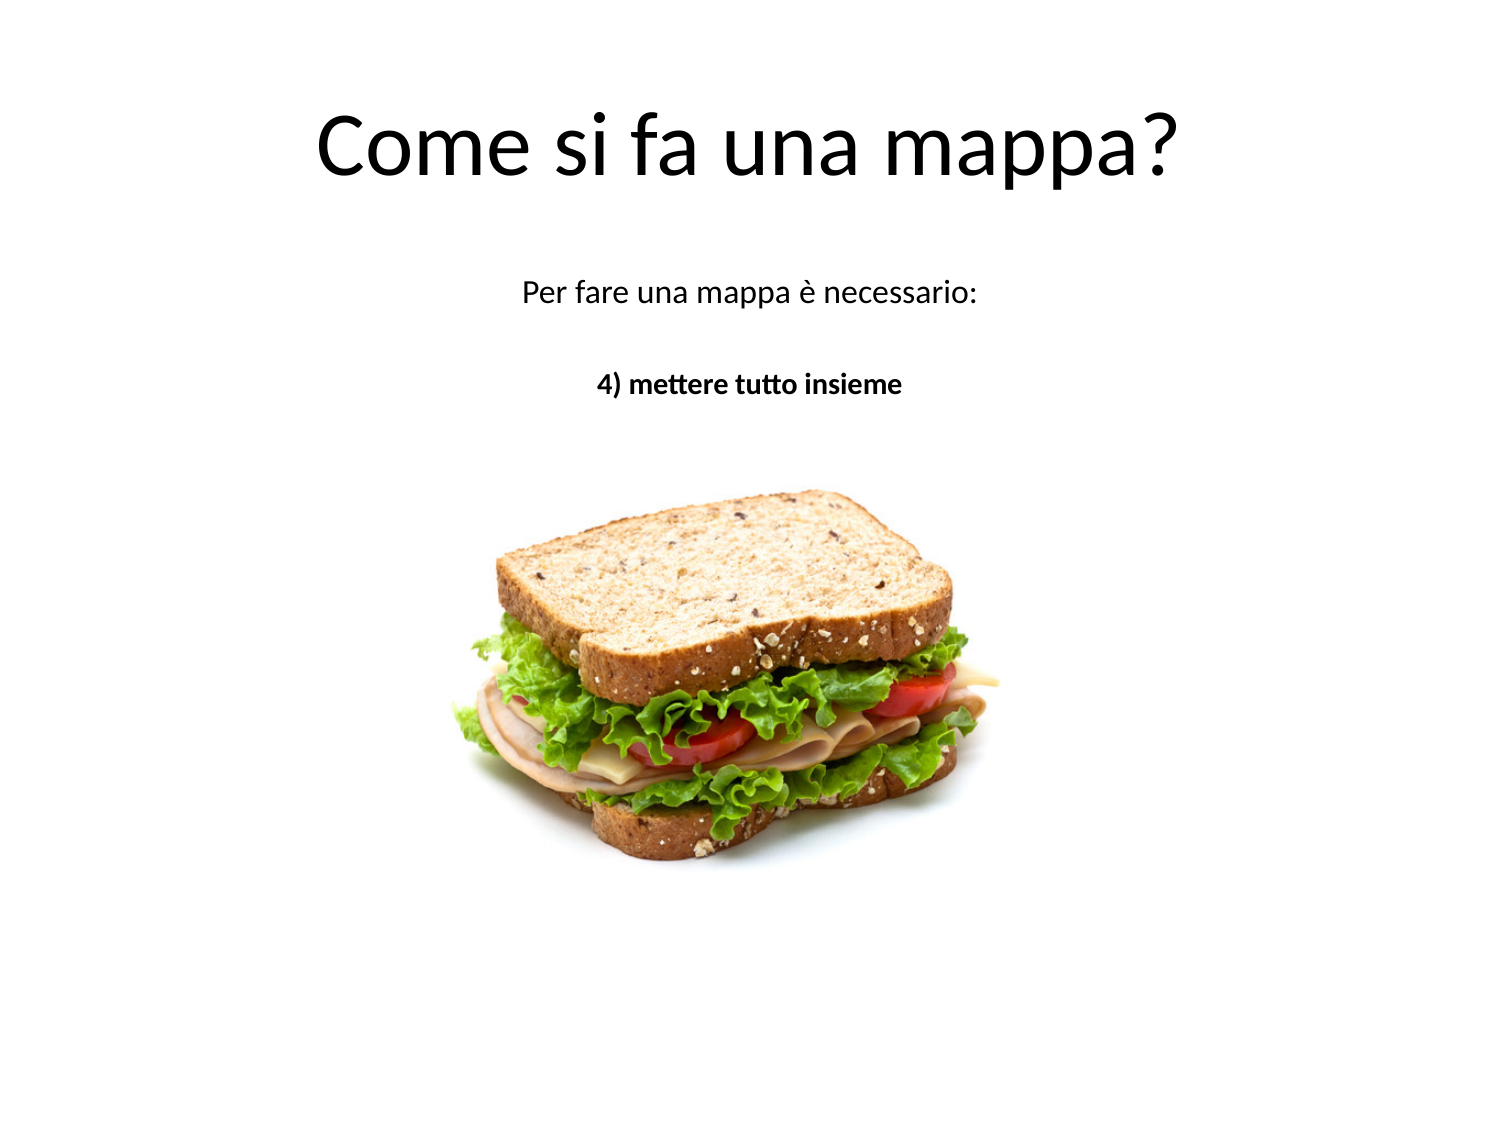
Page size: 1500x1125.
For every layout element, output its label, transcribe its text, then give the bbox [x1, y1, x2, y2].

list Per fare una mappa è necessario: 4) mettere tutto insieme [75, 262, 1425, 409]
title Come si fa una mappa? [75, 45, 1425, 233]
picture [419, 432, 1035, 889]
